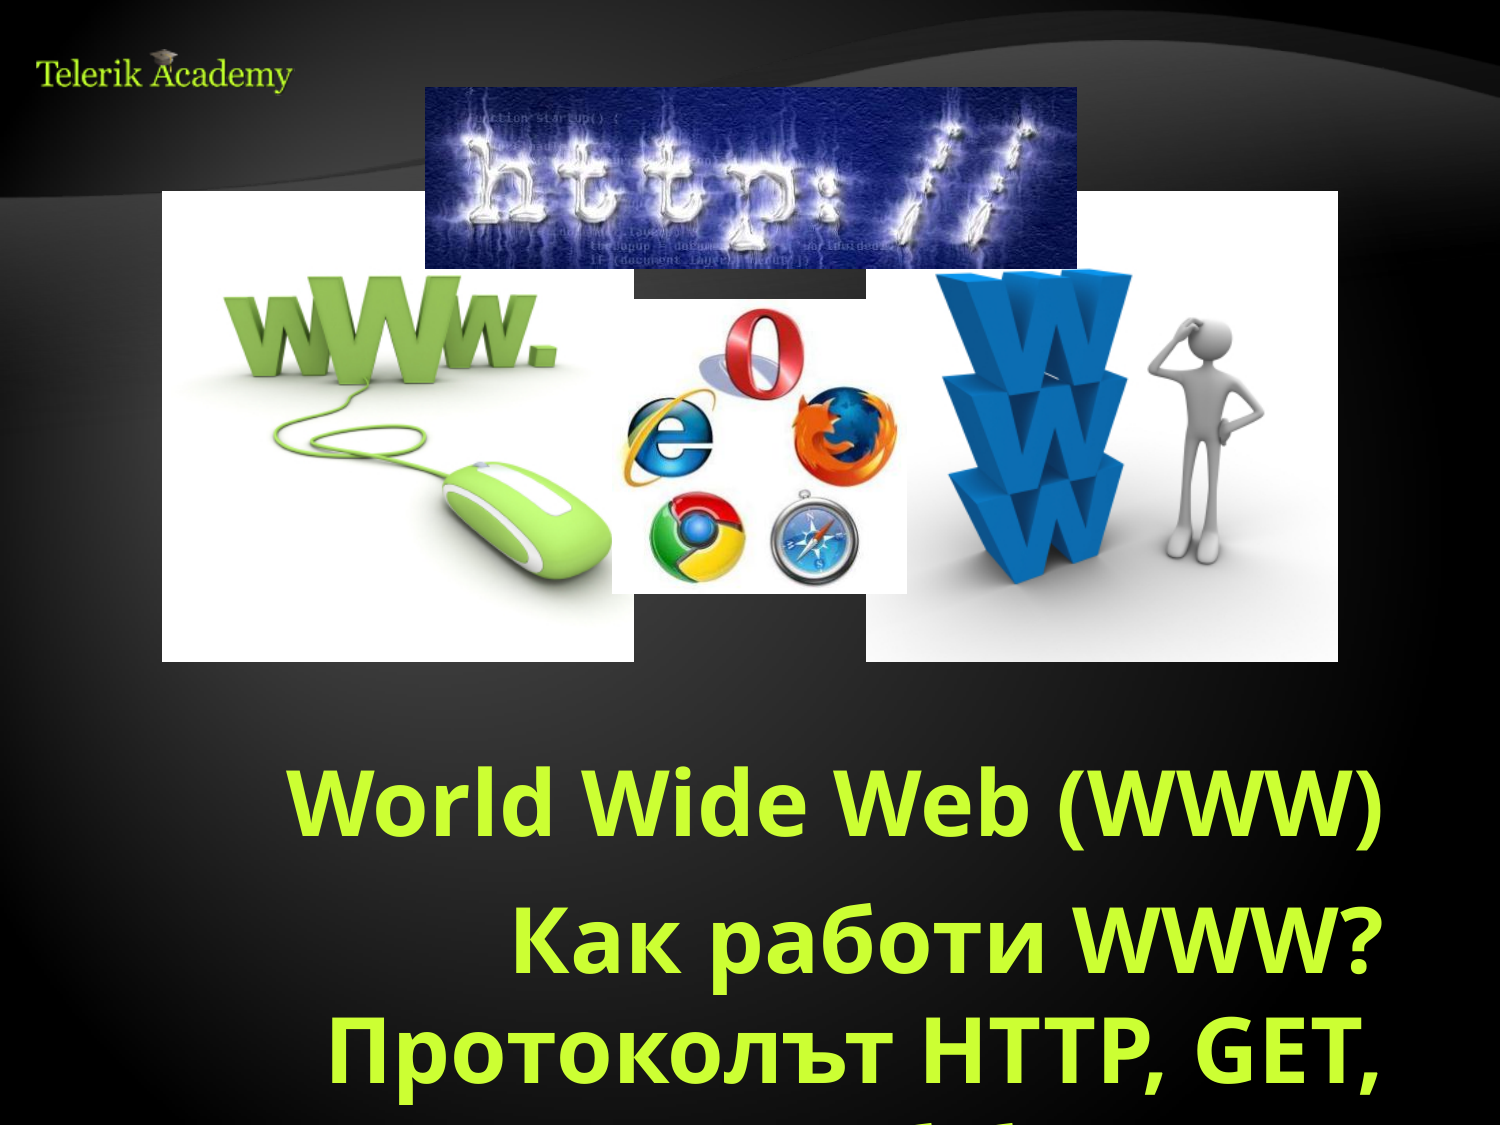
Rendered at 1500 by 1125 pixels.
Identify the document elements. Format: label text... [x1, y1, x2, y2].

picture [0, 0, 1500, 1125]
title World Wide Web (WWW) [99, 737, 1400, 850]
subtitle Как работи WWW? Протоколът HTTP, GET, POST, URL, уеб браузър, уеб страница, уеб сайт, … [99, 875, 1400, 1057]
